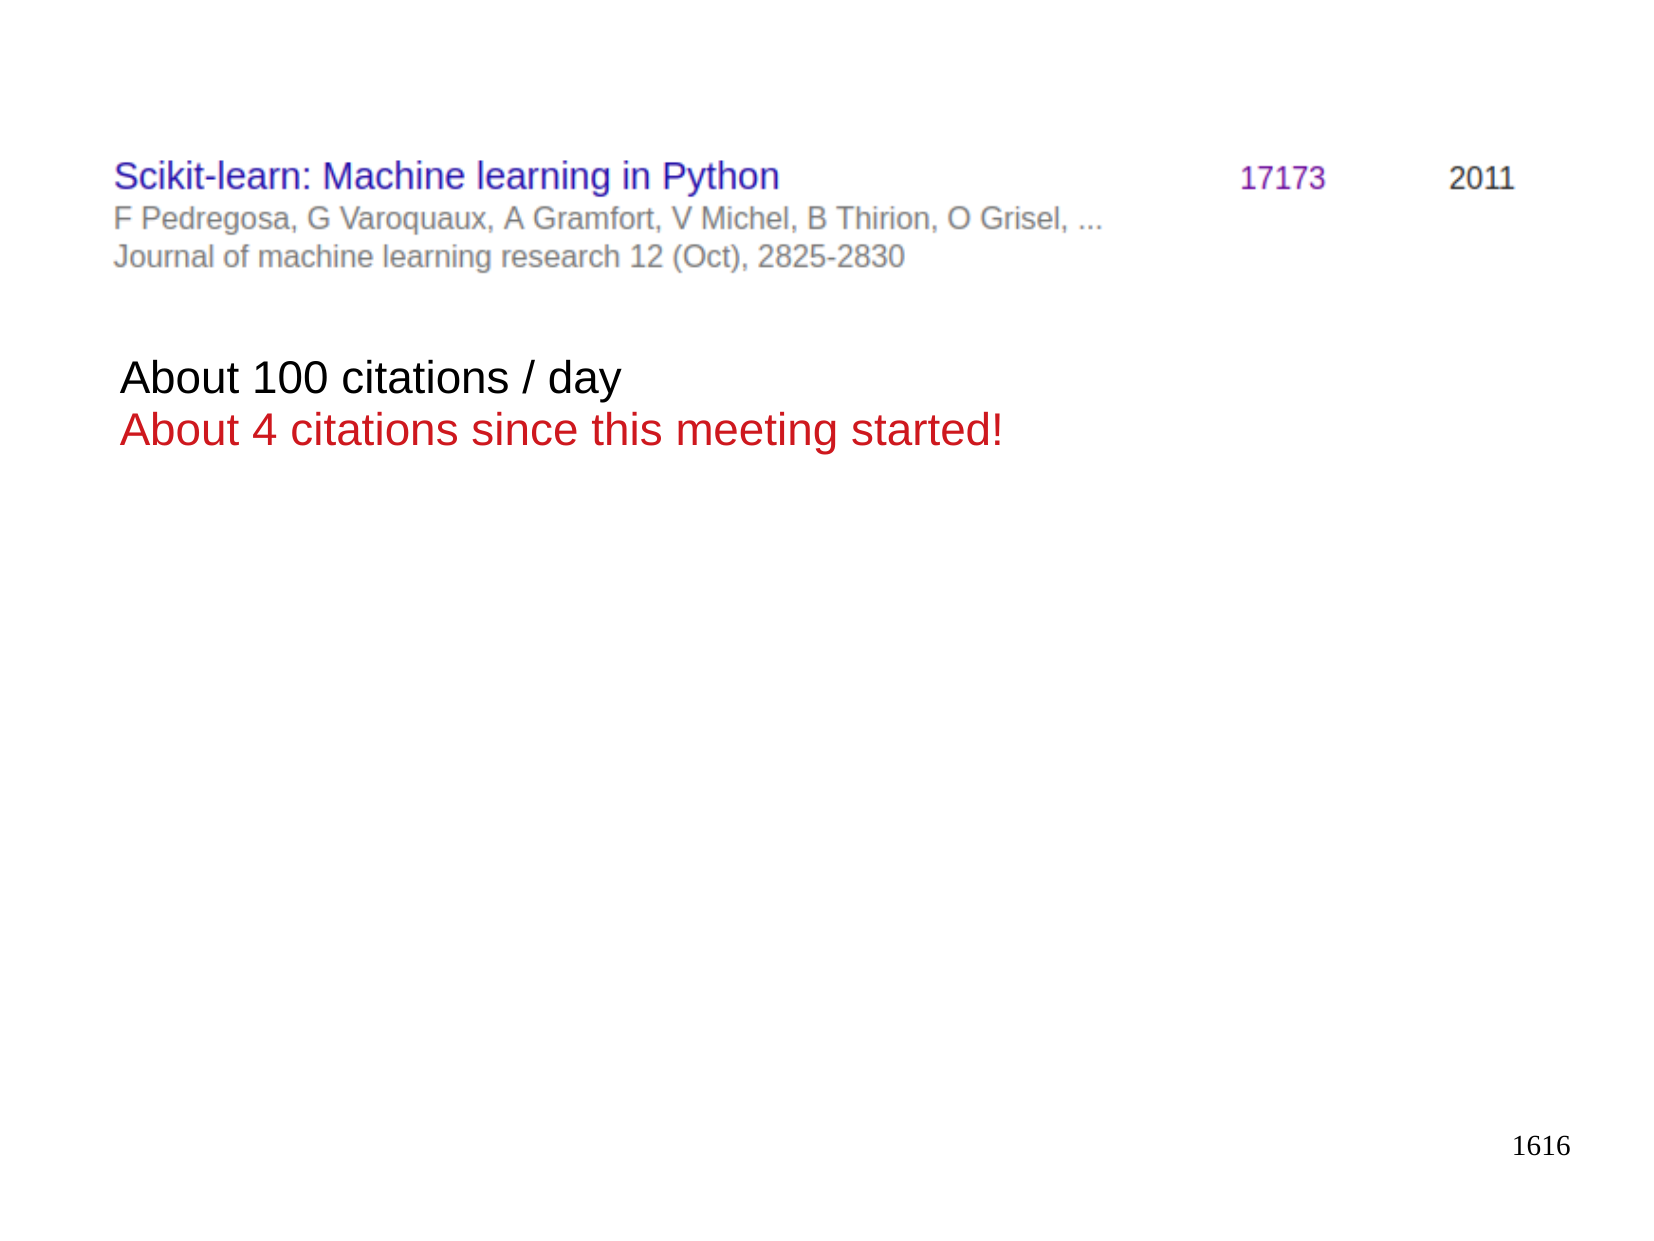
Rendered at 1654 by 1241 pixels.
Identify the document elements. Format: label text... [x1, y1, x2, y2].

text_box About 100 citations / day About 4 citations since this meeting started! [105, 345, 1516, 463]
picture [93, 119, 1531, 301]
